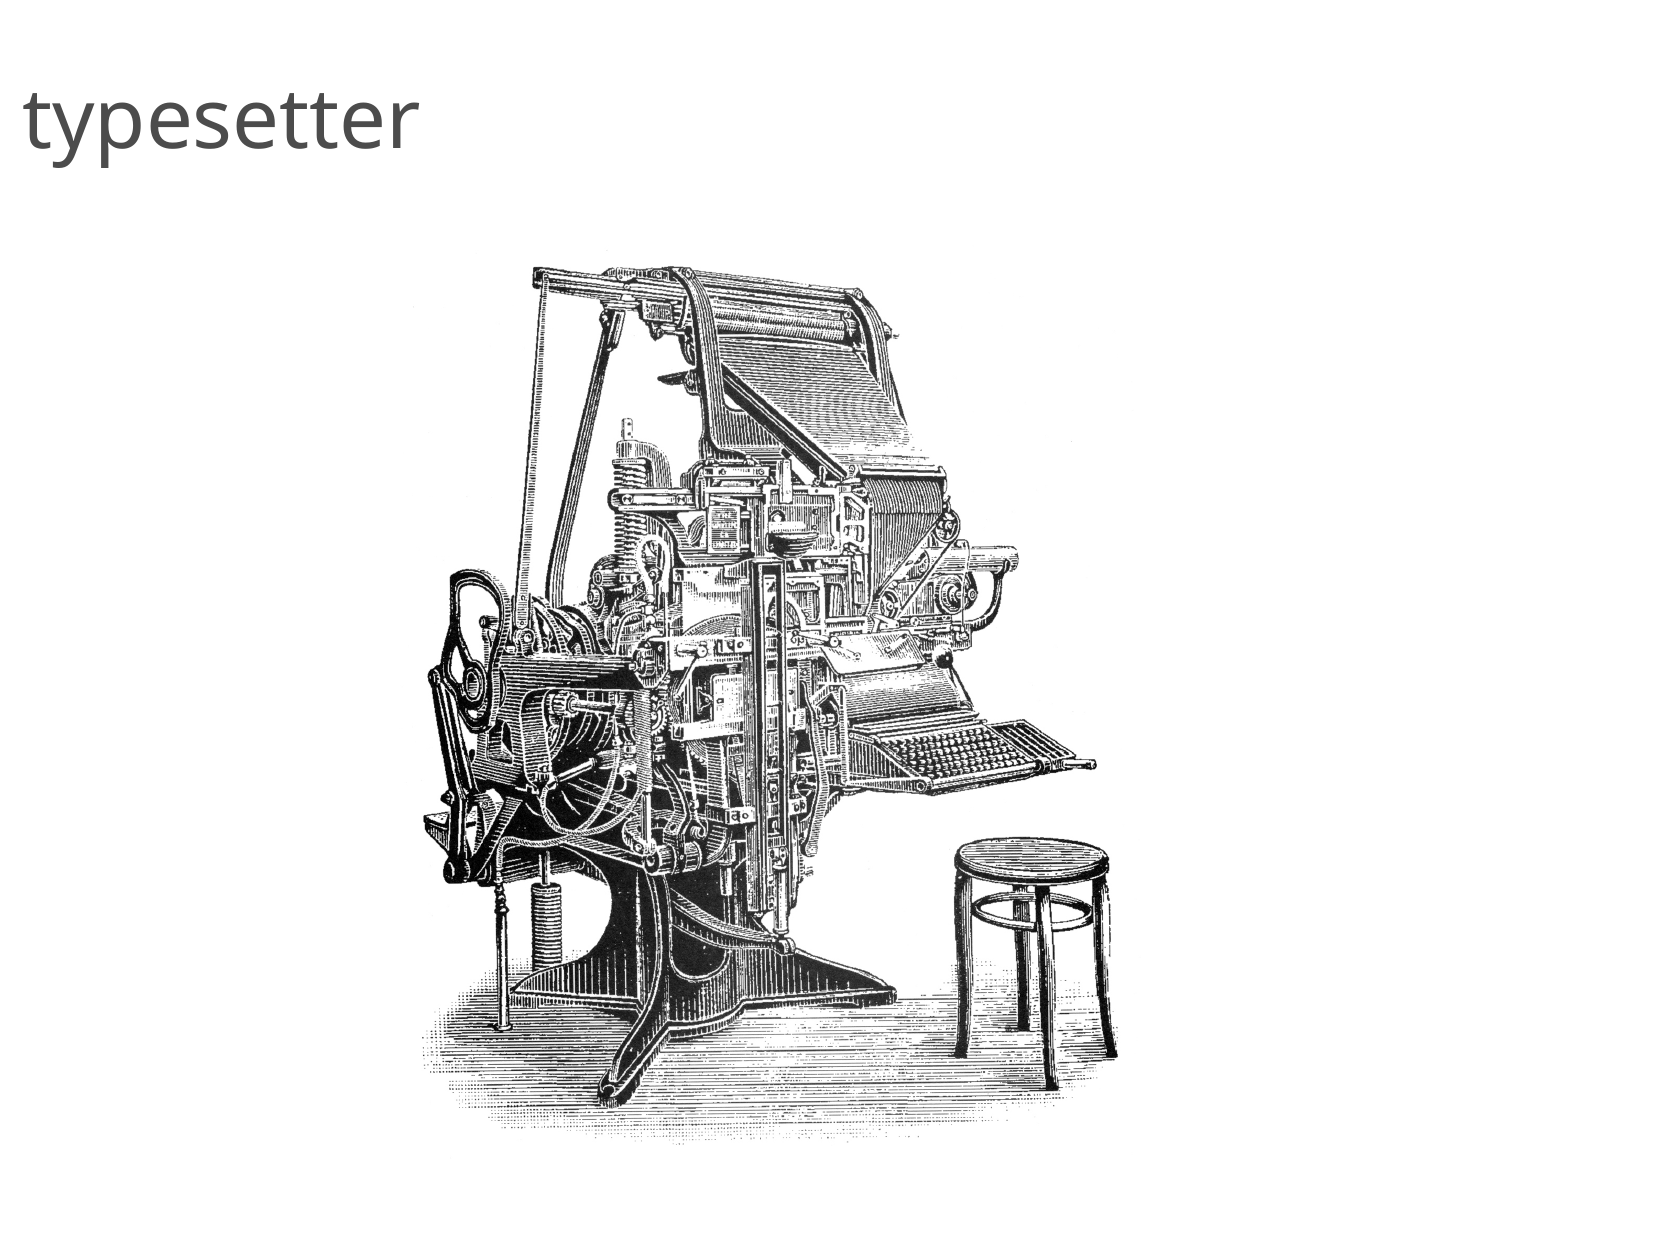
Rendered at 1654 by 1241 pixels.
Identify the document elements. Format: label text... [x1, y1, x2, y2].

picture [399, 237, 1141, 1160]
title typesetter [22, 26, 1654, 205]
